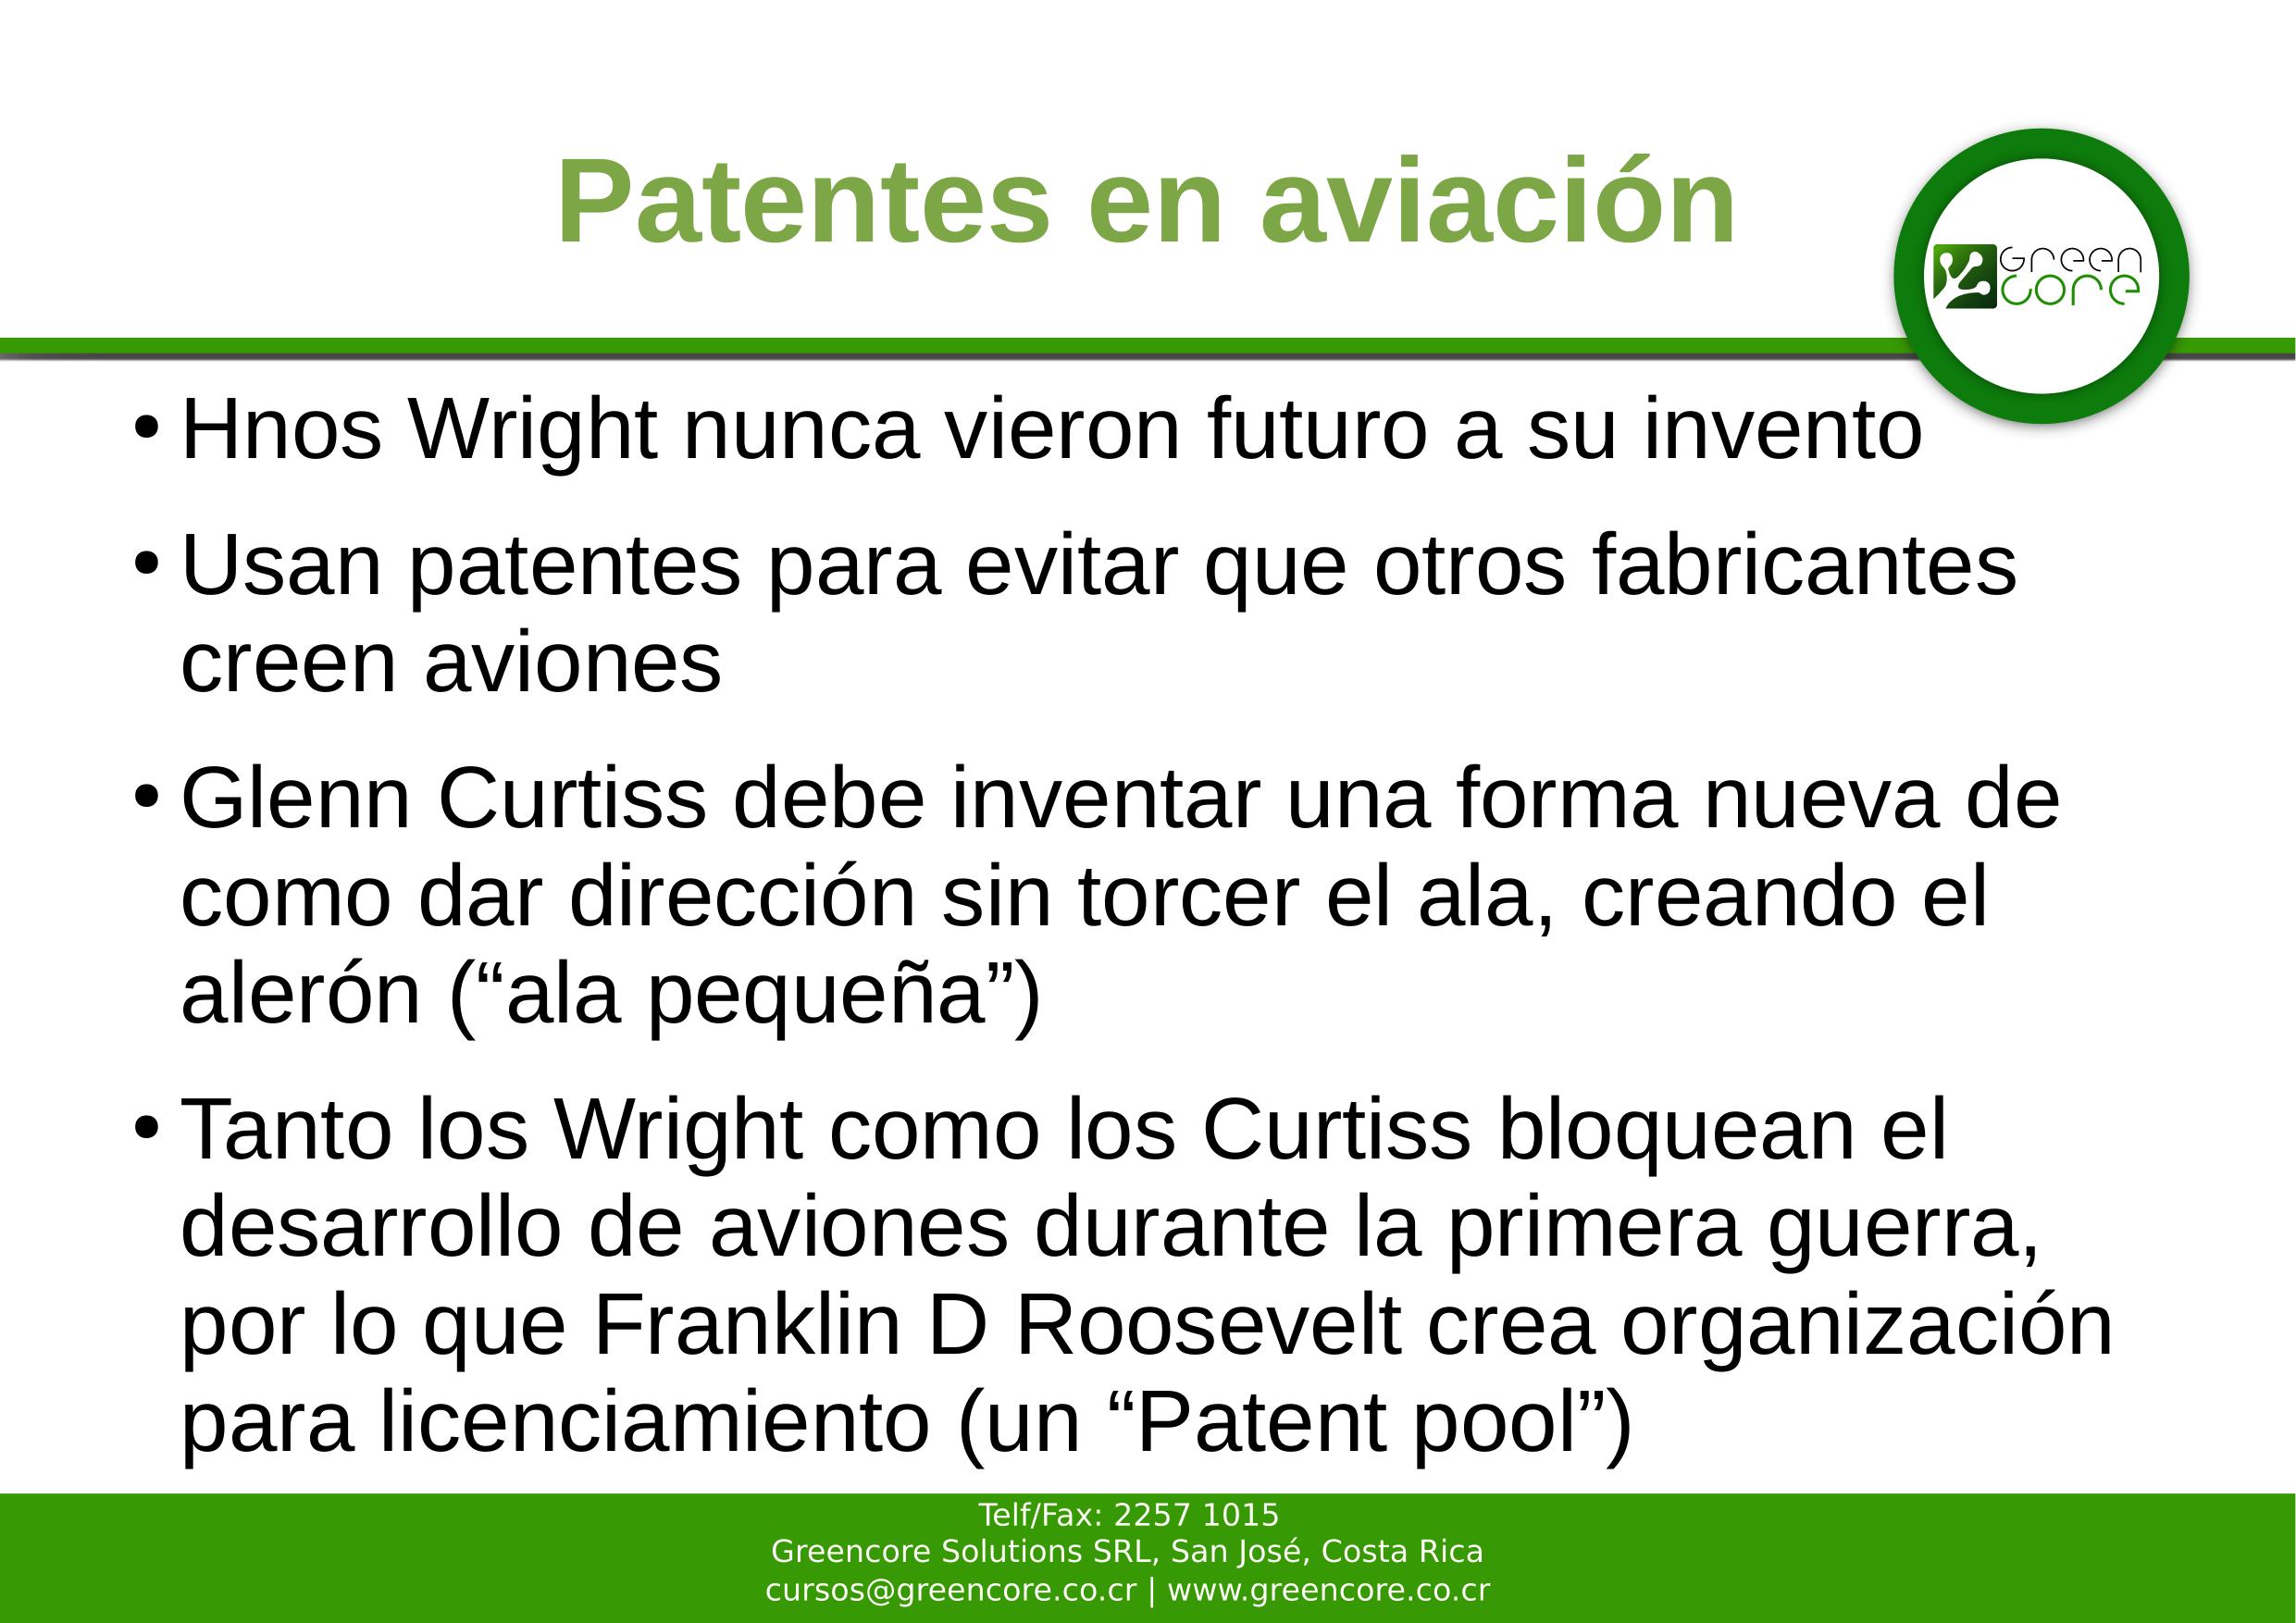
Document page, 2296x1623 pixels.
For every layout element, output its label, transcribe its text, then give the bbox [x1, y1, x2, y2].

title Patentes en aviación [115, 64, 2181, 336]
list Hnos Wright nunca vieron futuro a su invento Usan patentes para evitar que otros fabricantes creen aviones Glenn Curtiss debe inventar una forma nueva de como dar dirección sin torcer el ala, creando el alerón (“ala pequeña”) Tanto los Wright como los Curtiss bloquean el desarrollo de aviones durante la primera guerra, por lo que Franklin D Roosevelt crea organización para licenciamiento (un “Patent pool”) [115, 379, 2181, 1489]
picture [0, 0, 2296, 1623]
